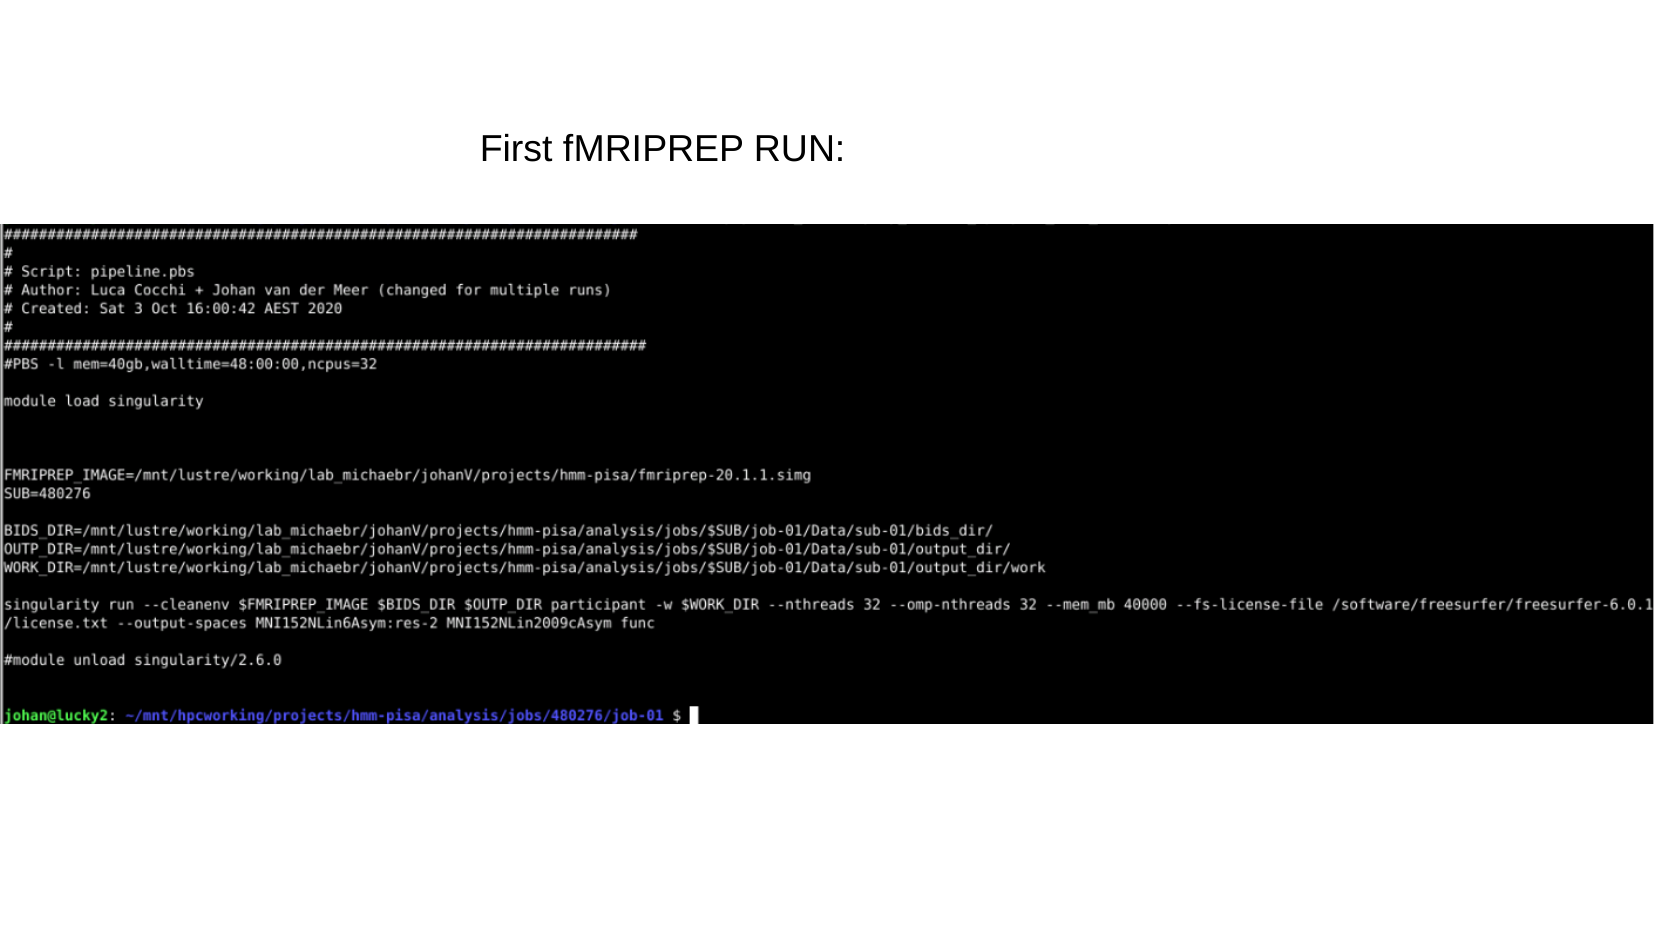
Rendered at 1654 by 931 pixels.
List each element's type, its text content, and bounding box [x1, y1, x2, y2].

picture [0, 224, 1654, 724]
text_box First fMRIPREP RUN: [465, 120, 861, 177]
